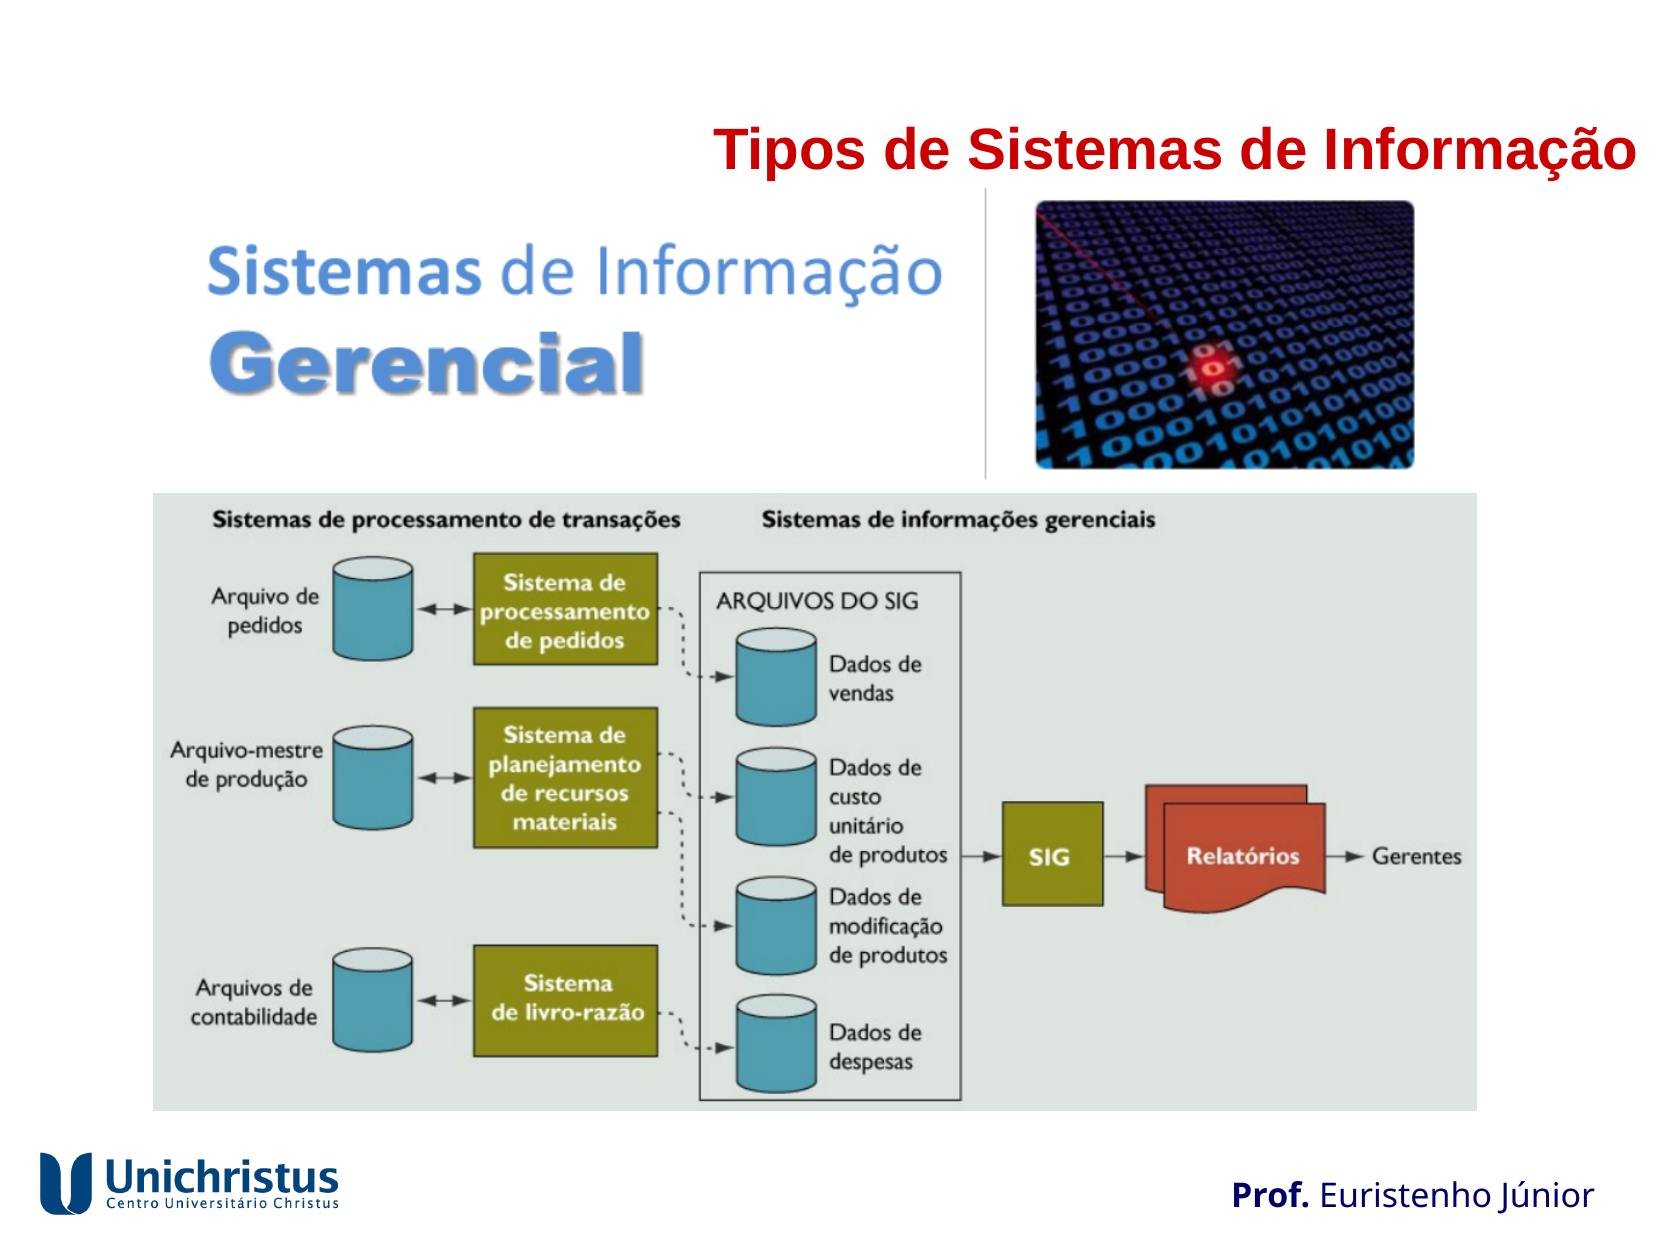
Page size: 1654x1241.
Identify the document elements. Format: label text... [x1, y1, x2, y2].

text_box Tipos de Sistemas de Informação [698, 109, 1654, 189]
text_box Prof. Euristenho Júnior [1216, 1163, 1654, 1224]
picture [35, 1149, 343, 1217]
picture [153, 188, 1477, 1111]
